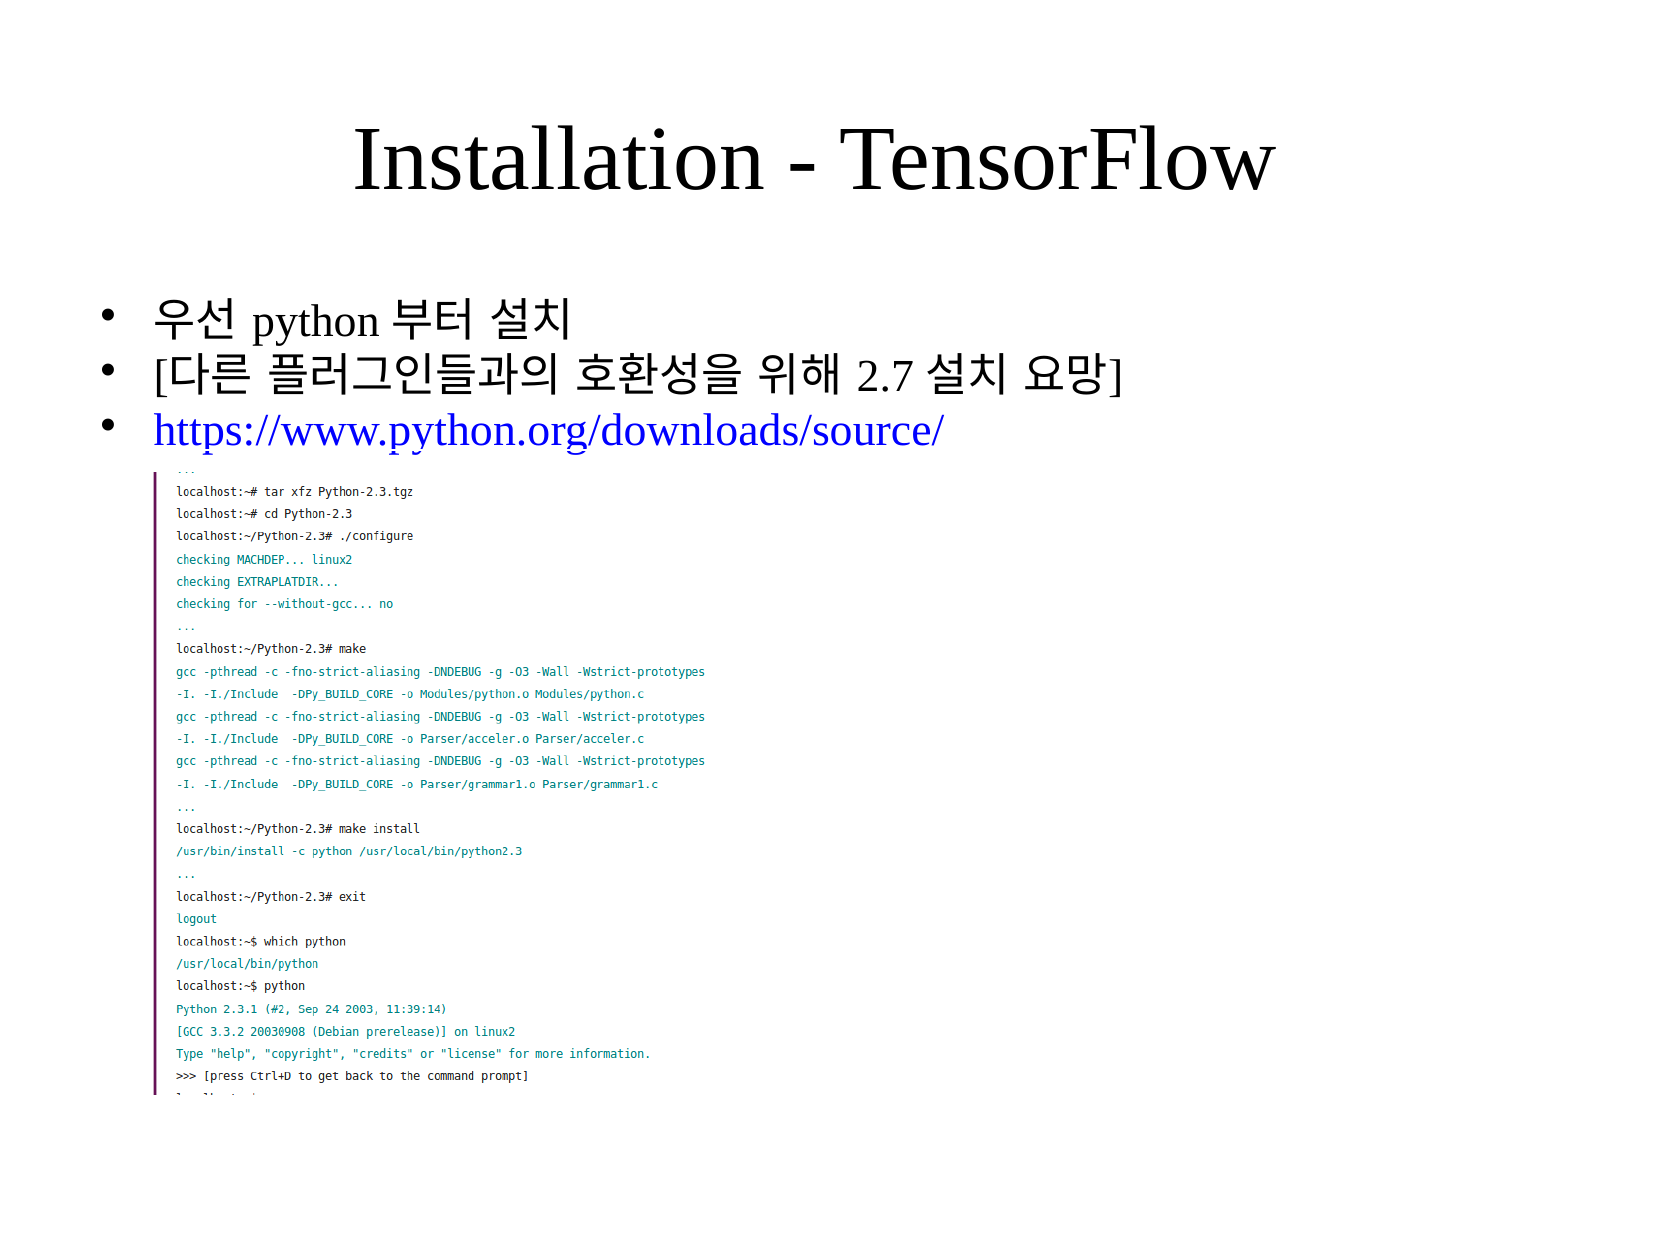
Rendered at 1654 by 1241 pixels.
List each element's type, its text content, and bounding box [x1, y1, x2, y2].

picture [153, 472, 804, 1095]
text_box 우선 python 부터 설치 [다른 플러그인들과의 호환성을 위해 2.7 설치 요망] https://www.python.org/downloads/source/ [82, 290, 1571, 1010]
text_box Installation - TensorFlow [82, 49, 1571, 257]
